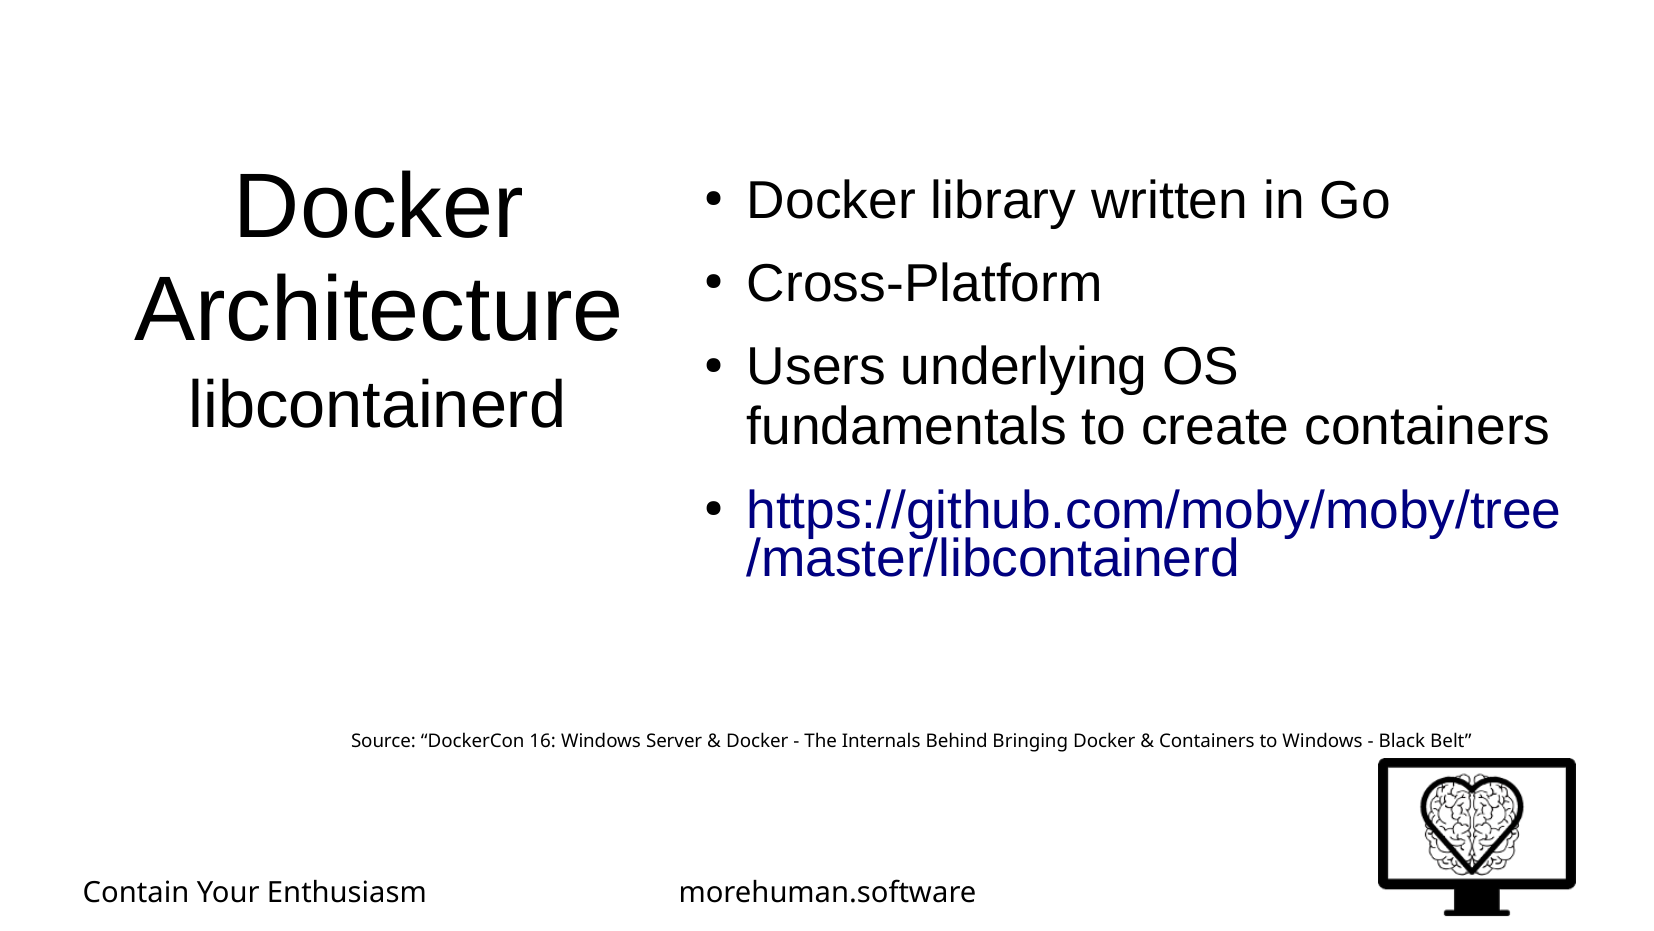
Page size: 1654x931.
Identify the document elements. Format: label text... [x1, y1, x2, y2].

text_box libcontainerd [81, 367, 674, 673]
list Docker library written in Go Cross-Platform Users underlying OS fundamentals to create containers https://github.com/moby/moby/tree/master/libcontainerd [690, 169, 1572, 545]
picture [1378, 758, 1576, 925]
title Docker Architecture [83, 154, 676, 371]
text_box Source: “DockerCon 16: Windows Server & Docker - The Internals Behind Bringing Docker & Containers to Windows - Black Belt” [336, 720, 1576, 757]
